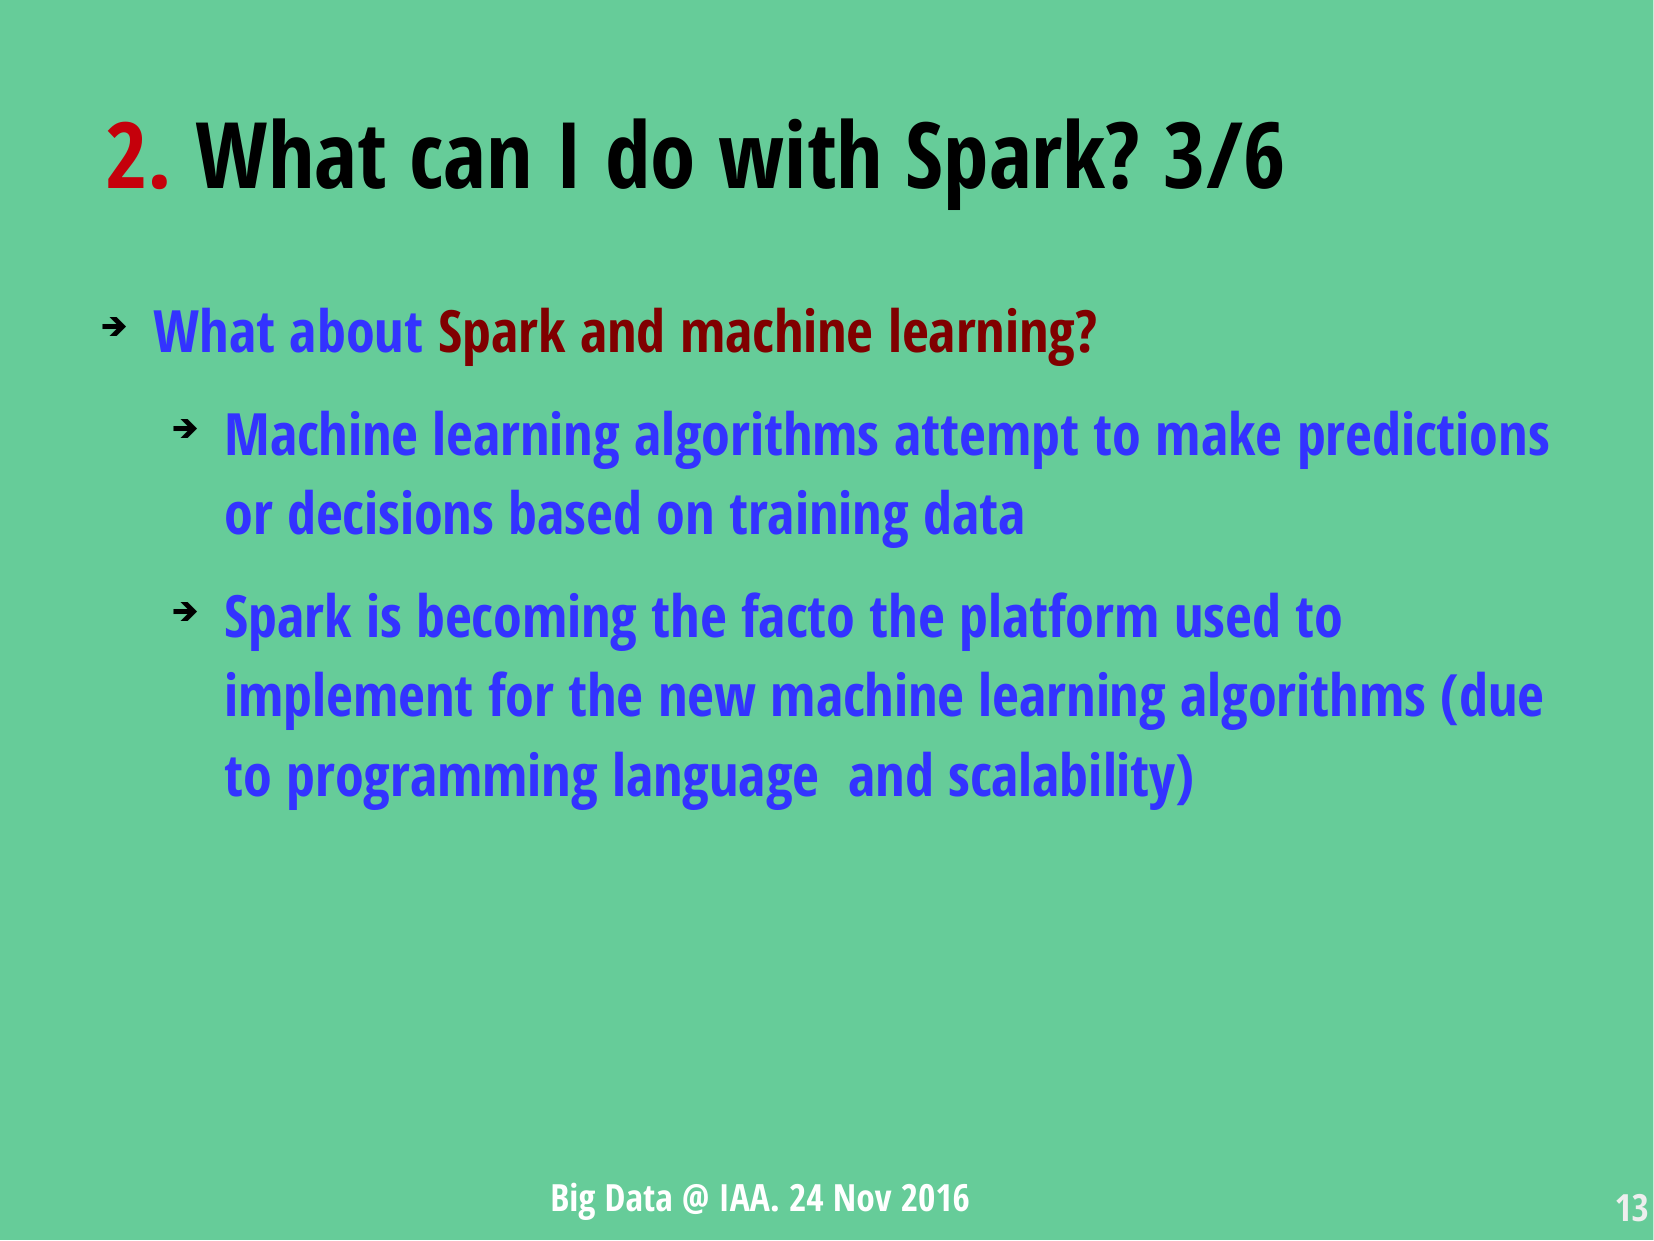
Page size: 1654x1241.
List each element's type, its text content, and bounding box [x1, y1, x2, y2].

list What about Spark and machine learning? Machine learning algorithms attempt to make predictions or decisions based on training data Spark is becoming the facto the platform used to implement for the new machine learning algorithms (due to programming language and scalability) [82, 290, 1571, 1010]
title 2. What can I do with Spark? 3/6 [82, 49, 1571, 257]
